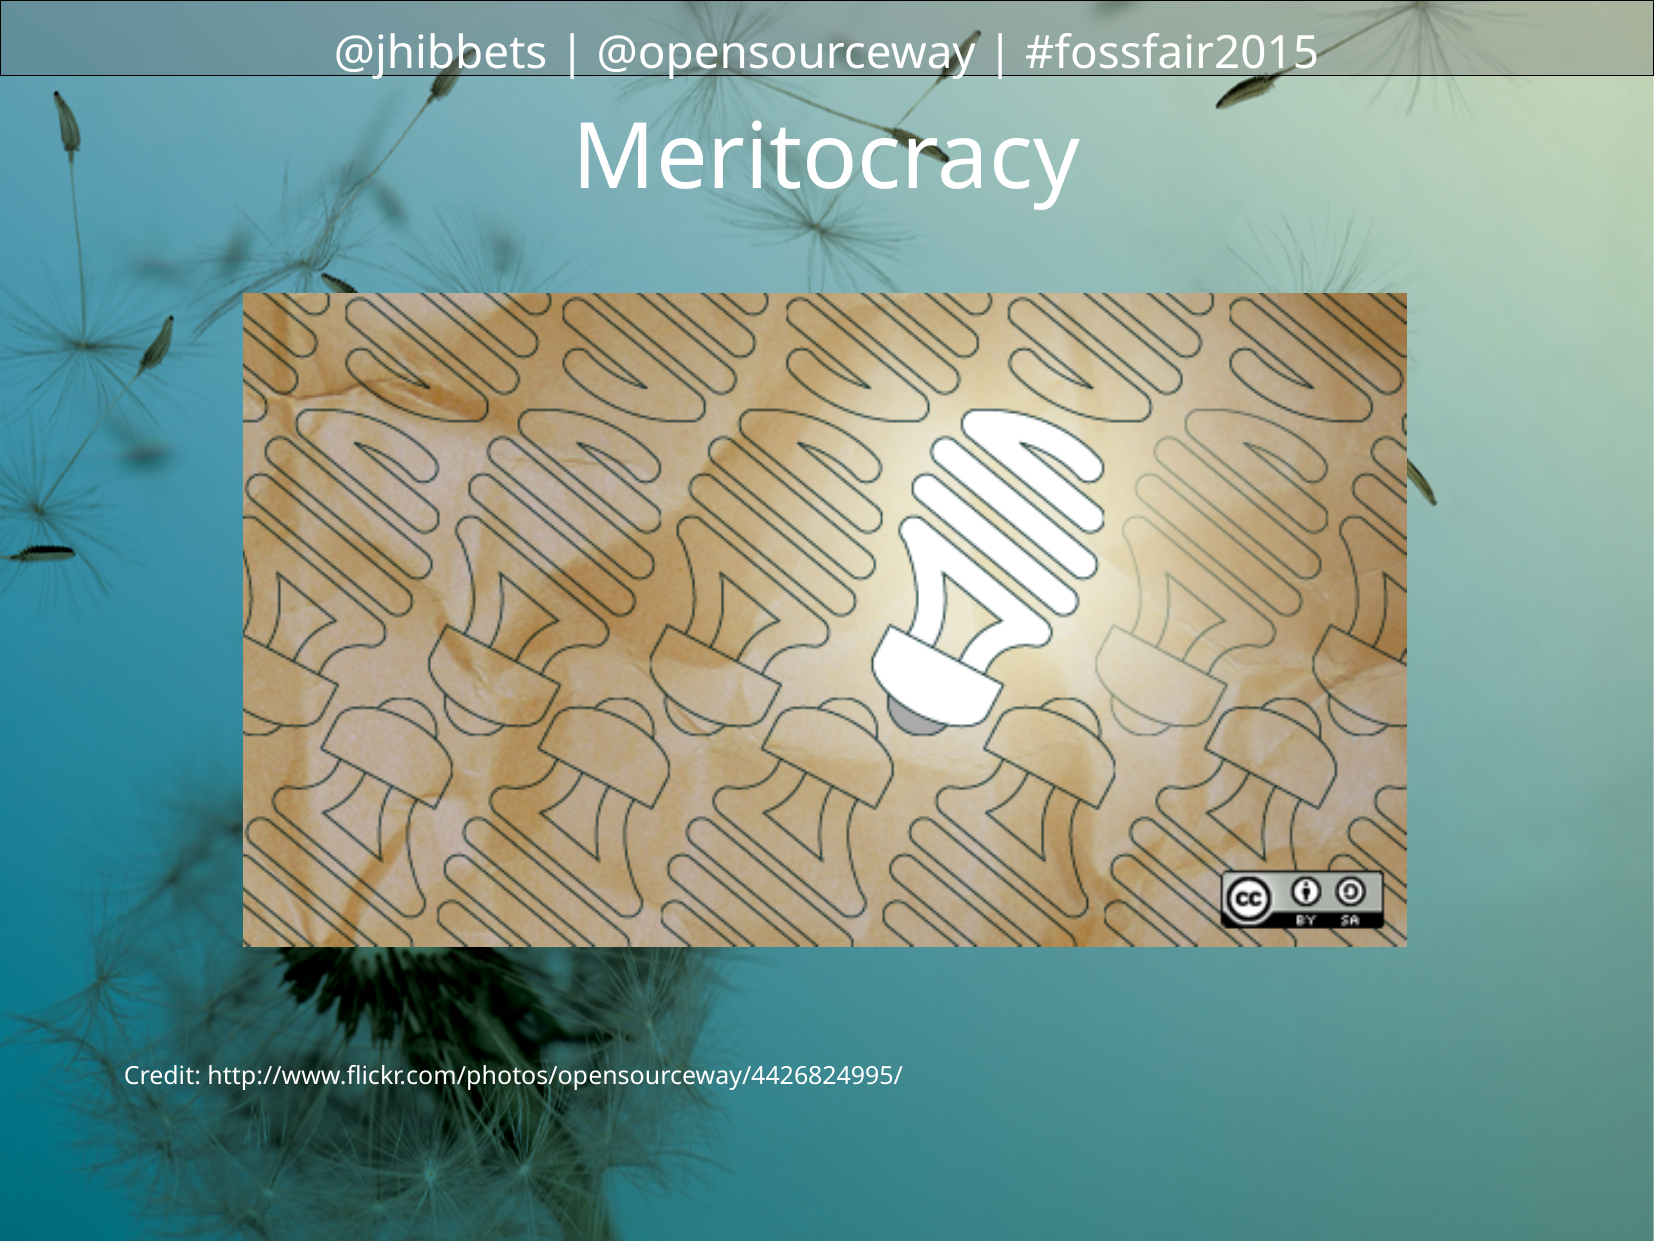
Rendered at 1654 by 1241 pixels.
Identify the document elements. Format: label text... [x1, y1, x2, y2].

picture [0, 76, 1654, 1241]
title Meritocracy [82, 49, 1571, 257]
text_box Credit: http://www.flickr.com/photos/opensourceway/4426824995/ [109, 1050, 931, 1091]
